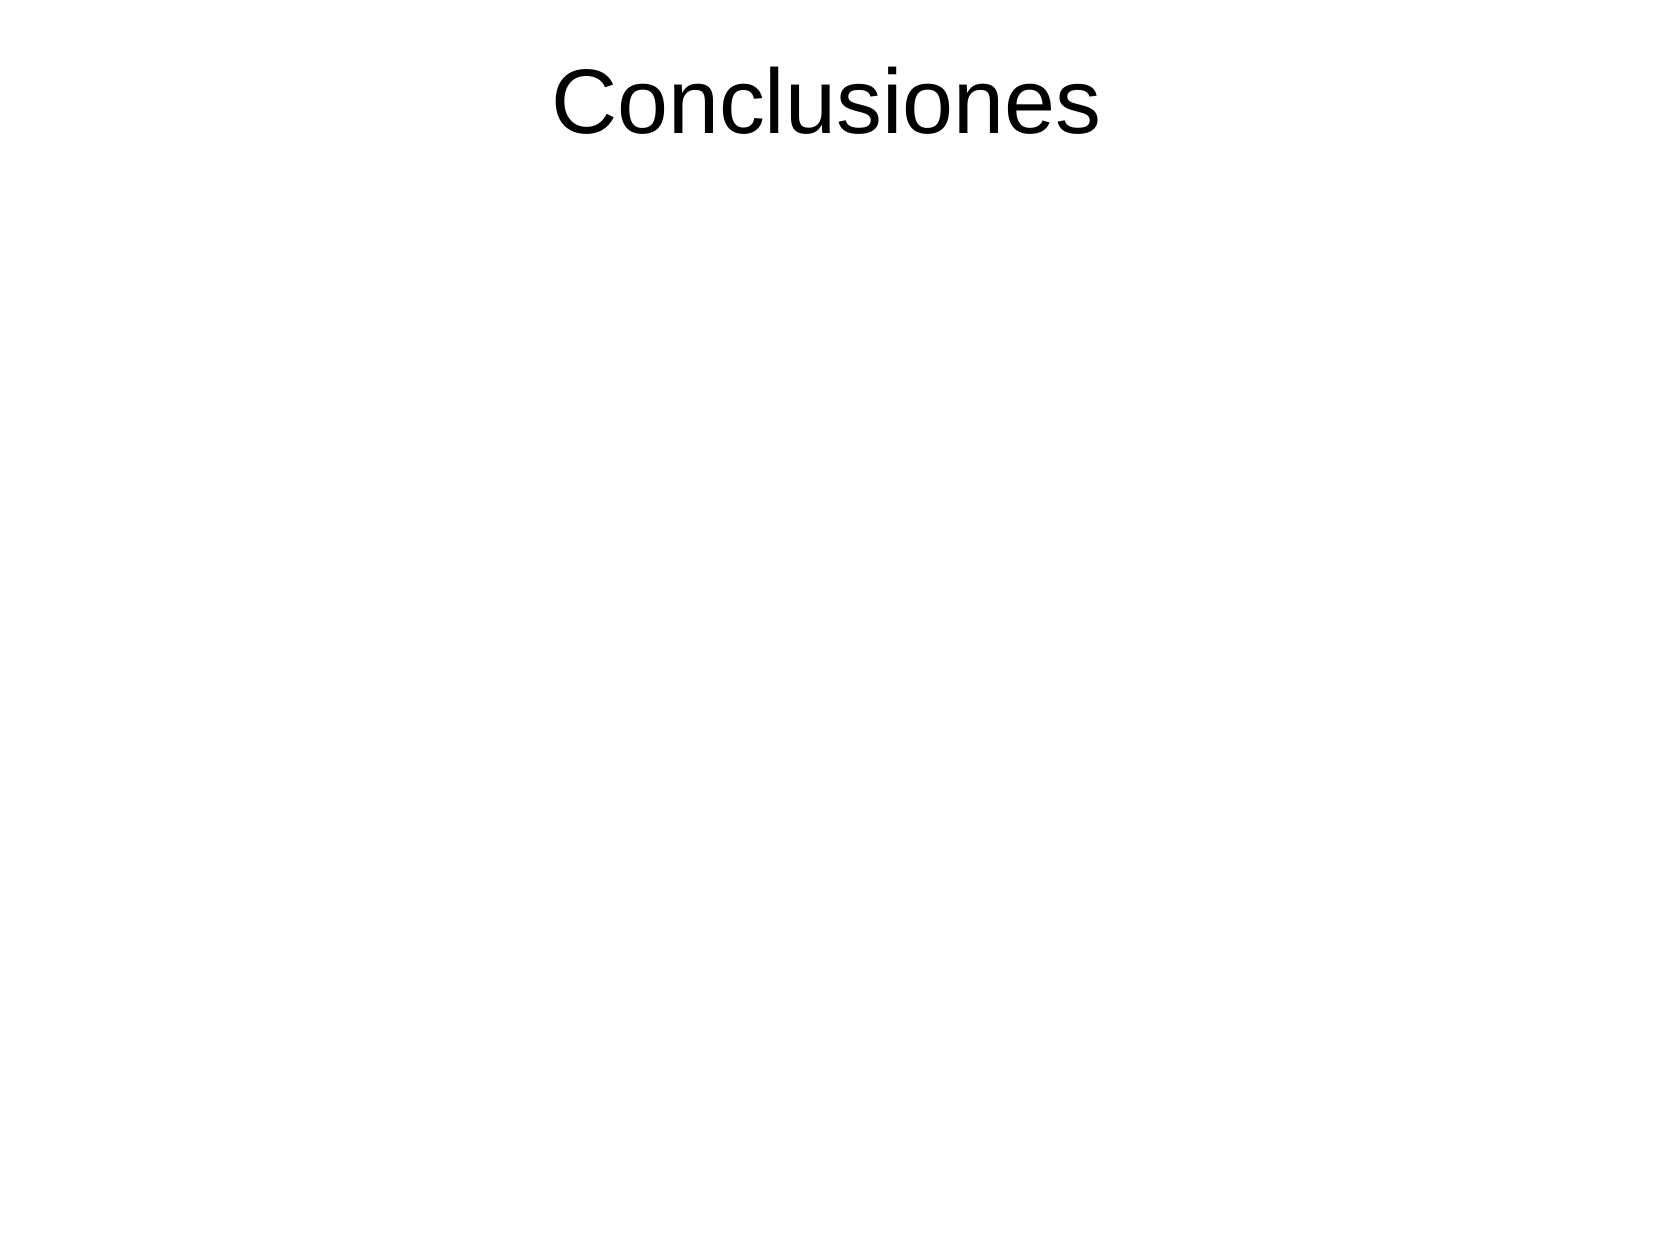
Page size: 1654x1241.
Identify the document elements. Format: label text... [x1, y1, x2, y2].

title Conclusiones [82, 49, 1571, 257]
